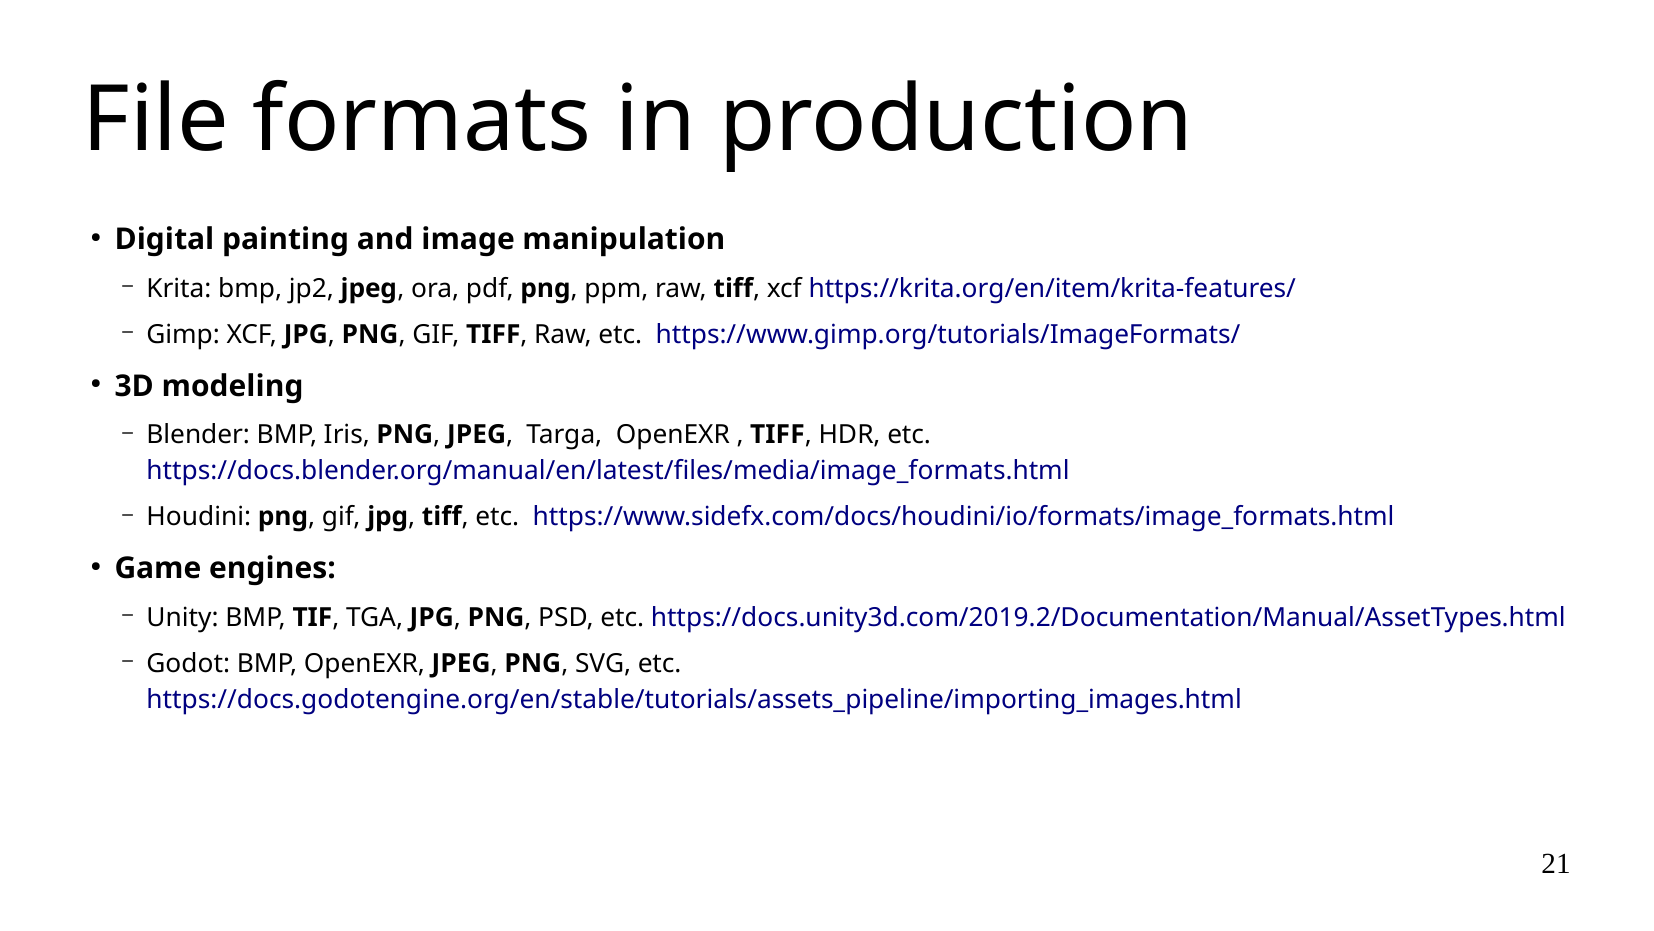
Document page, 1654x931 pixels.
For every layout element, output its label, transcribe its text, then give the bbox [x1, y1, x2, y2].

title File formats in production [82, 37, 1571, 193]
list Digital painting and image manipulation Krita: bmp, jp2, jpeg, ora, pdf, png, ppm, raw, tiff, xcf https://krita.org/en/item/krita-features/ Gimp: XCF, JPG, PNG, GIF, TIFF, Raw, etc. https://www.gimp.org/tutorials/ImageFormats/ 3D modeling Blender: BMP, Iris, PNG, JPEG, Targa, OpenEXR , TIFF, HDR, etc. https://docs.blender.org/manual/en/latest/files/media/image_formats.html Houdini: png, gif, jpg, tiff, etc. https://www.sidefx.com/docs/houdini/io/formats/image_formats.html Game engines: Unity: BMP, TIF, TGA, JPG, PNG, PSD, etc. https://docs.unity3d.com/2019.2/Documentation/Manual/AssetTypes.html Godot: BMP, OpenEXR, JPEG, PNG, SVG, etc. https://docs.godotengine.org/en/stable/tutorials/assets_pipeline/importing_images.html [82, 217, 1571, 758]
